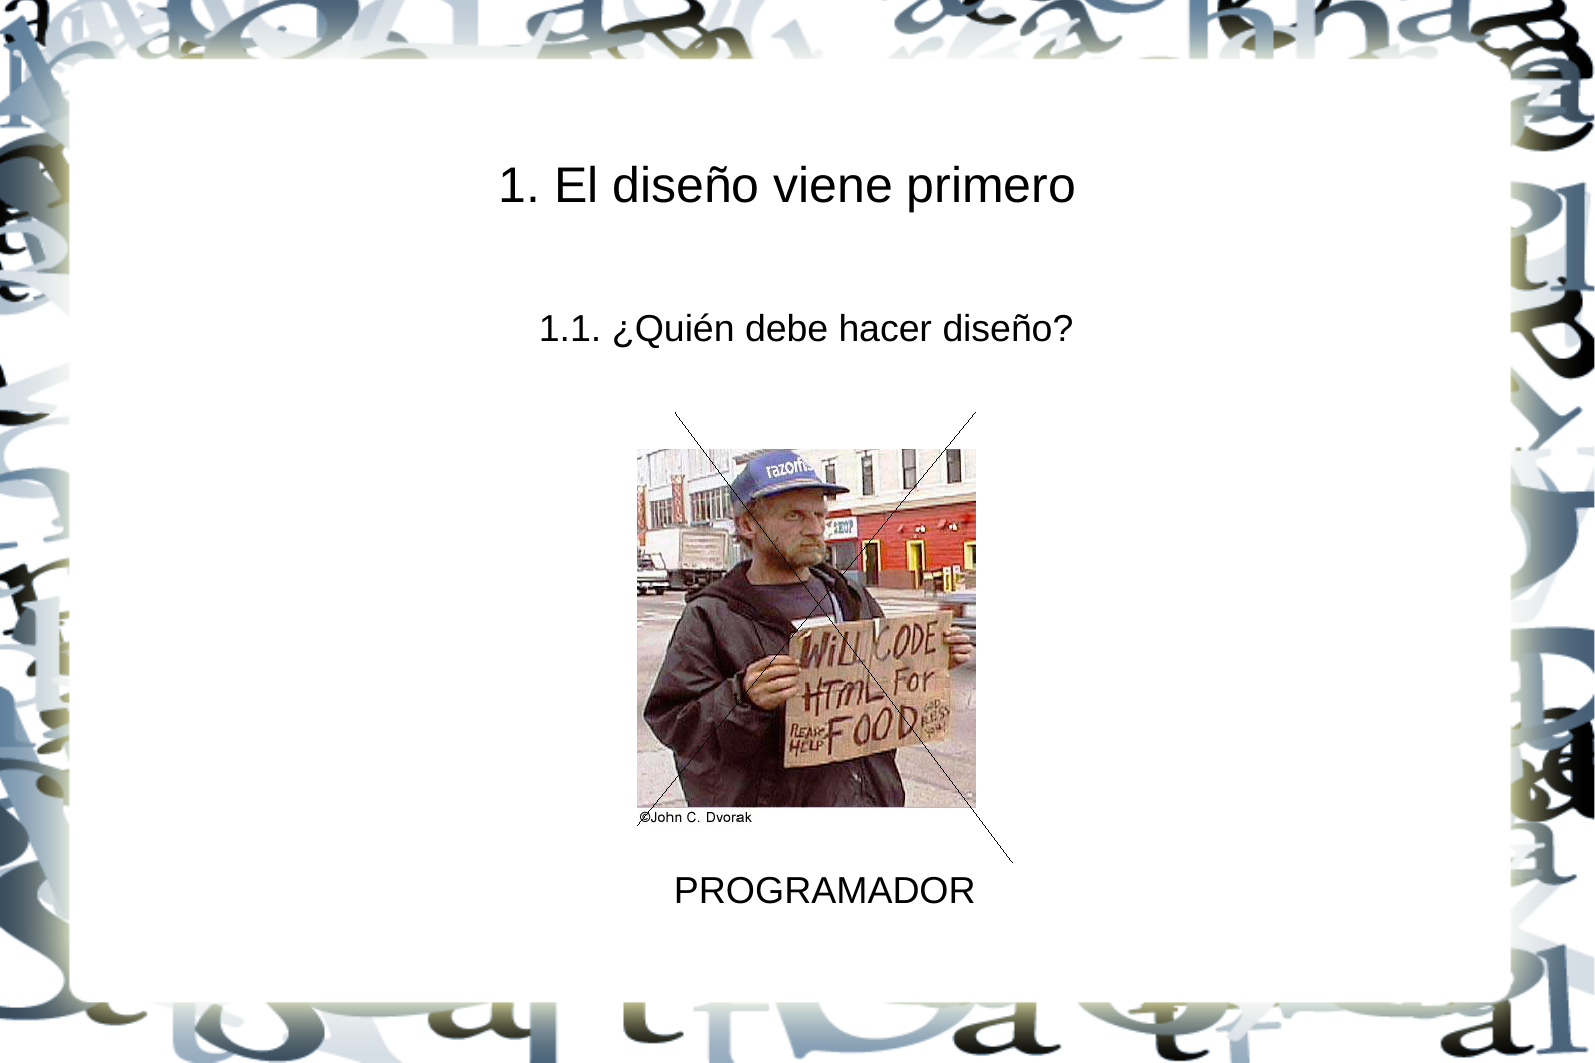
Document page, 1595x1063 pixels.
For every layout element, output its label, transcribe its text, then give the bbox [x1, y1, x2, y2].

text_box 1.1. ¿Quién debe hacer diseño? [262, 300, 1351, 362]
text_box 1. El diseño viene primero [300, 150, 1276, 227]
text_box PROGRAMADOR [637, 862, 1013, 924]
picture [0, 0, 1595, 1063]
